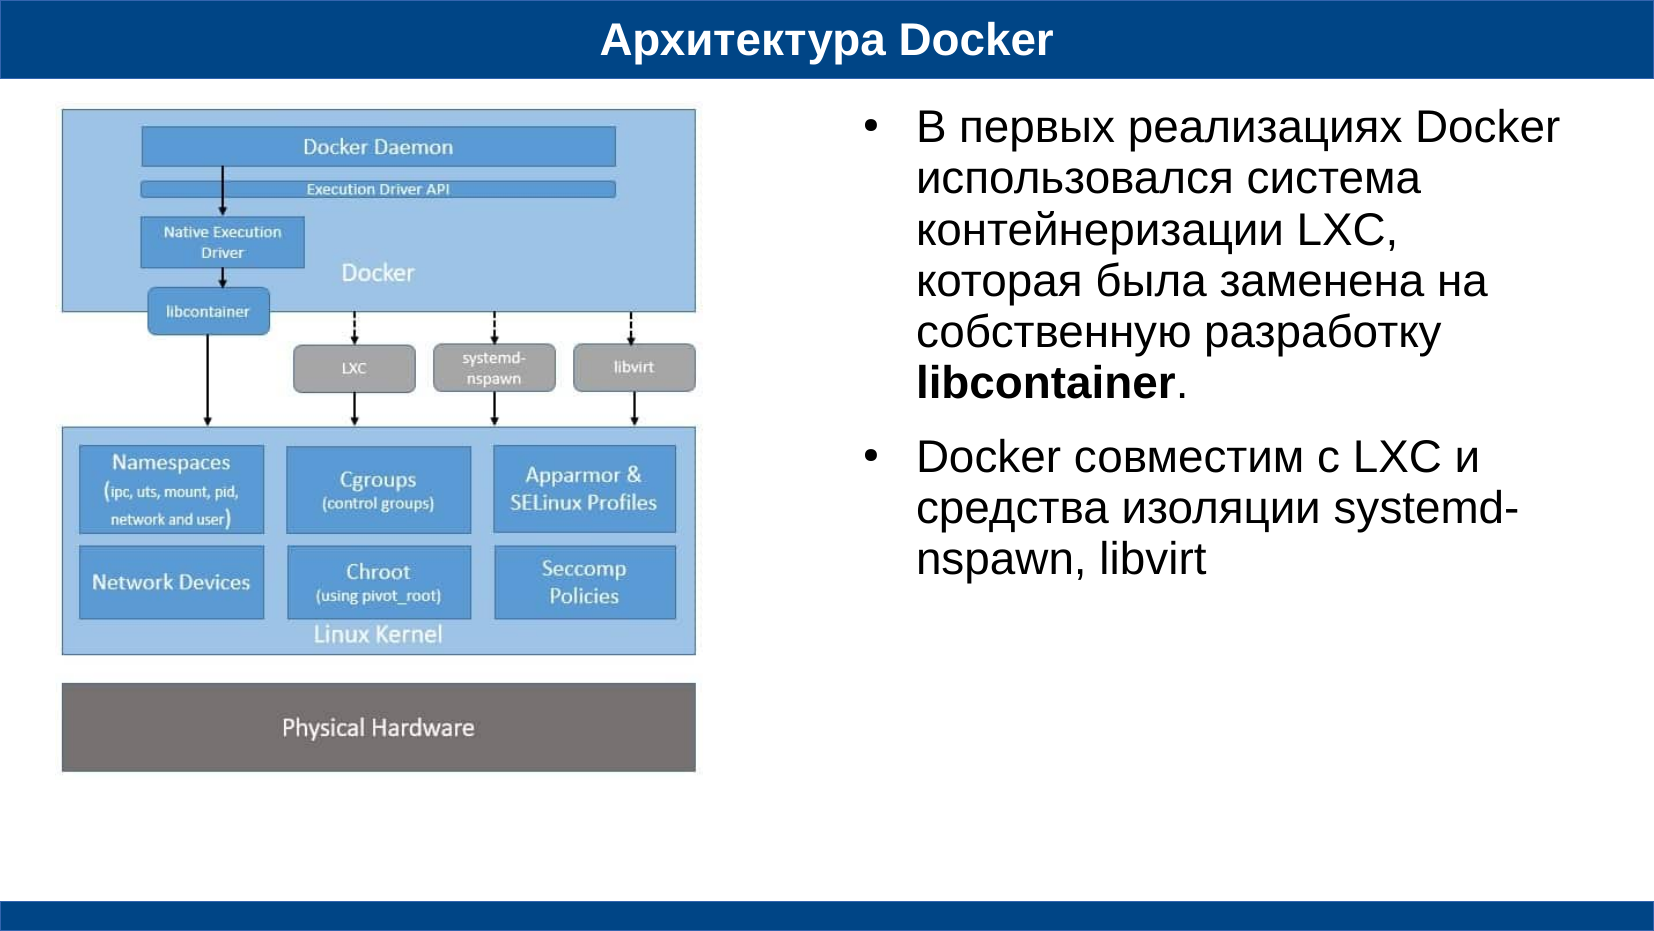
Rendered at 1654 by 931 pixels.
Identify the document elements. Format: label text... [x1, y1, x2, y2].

title Архитектура Docker [0, 0, 1654, 79]
list В первых реализациях Docker использовался система контейнеризации LXC, которая была заменена на собственную разработку libcontainer. Docker совместим с LXC и средства изоляции systemd-nspawn, libvirt [845, 101, 1572, 641]
picture [55, 101, 704, 781]
